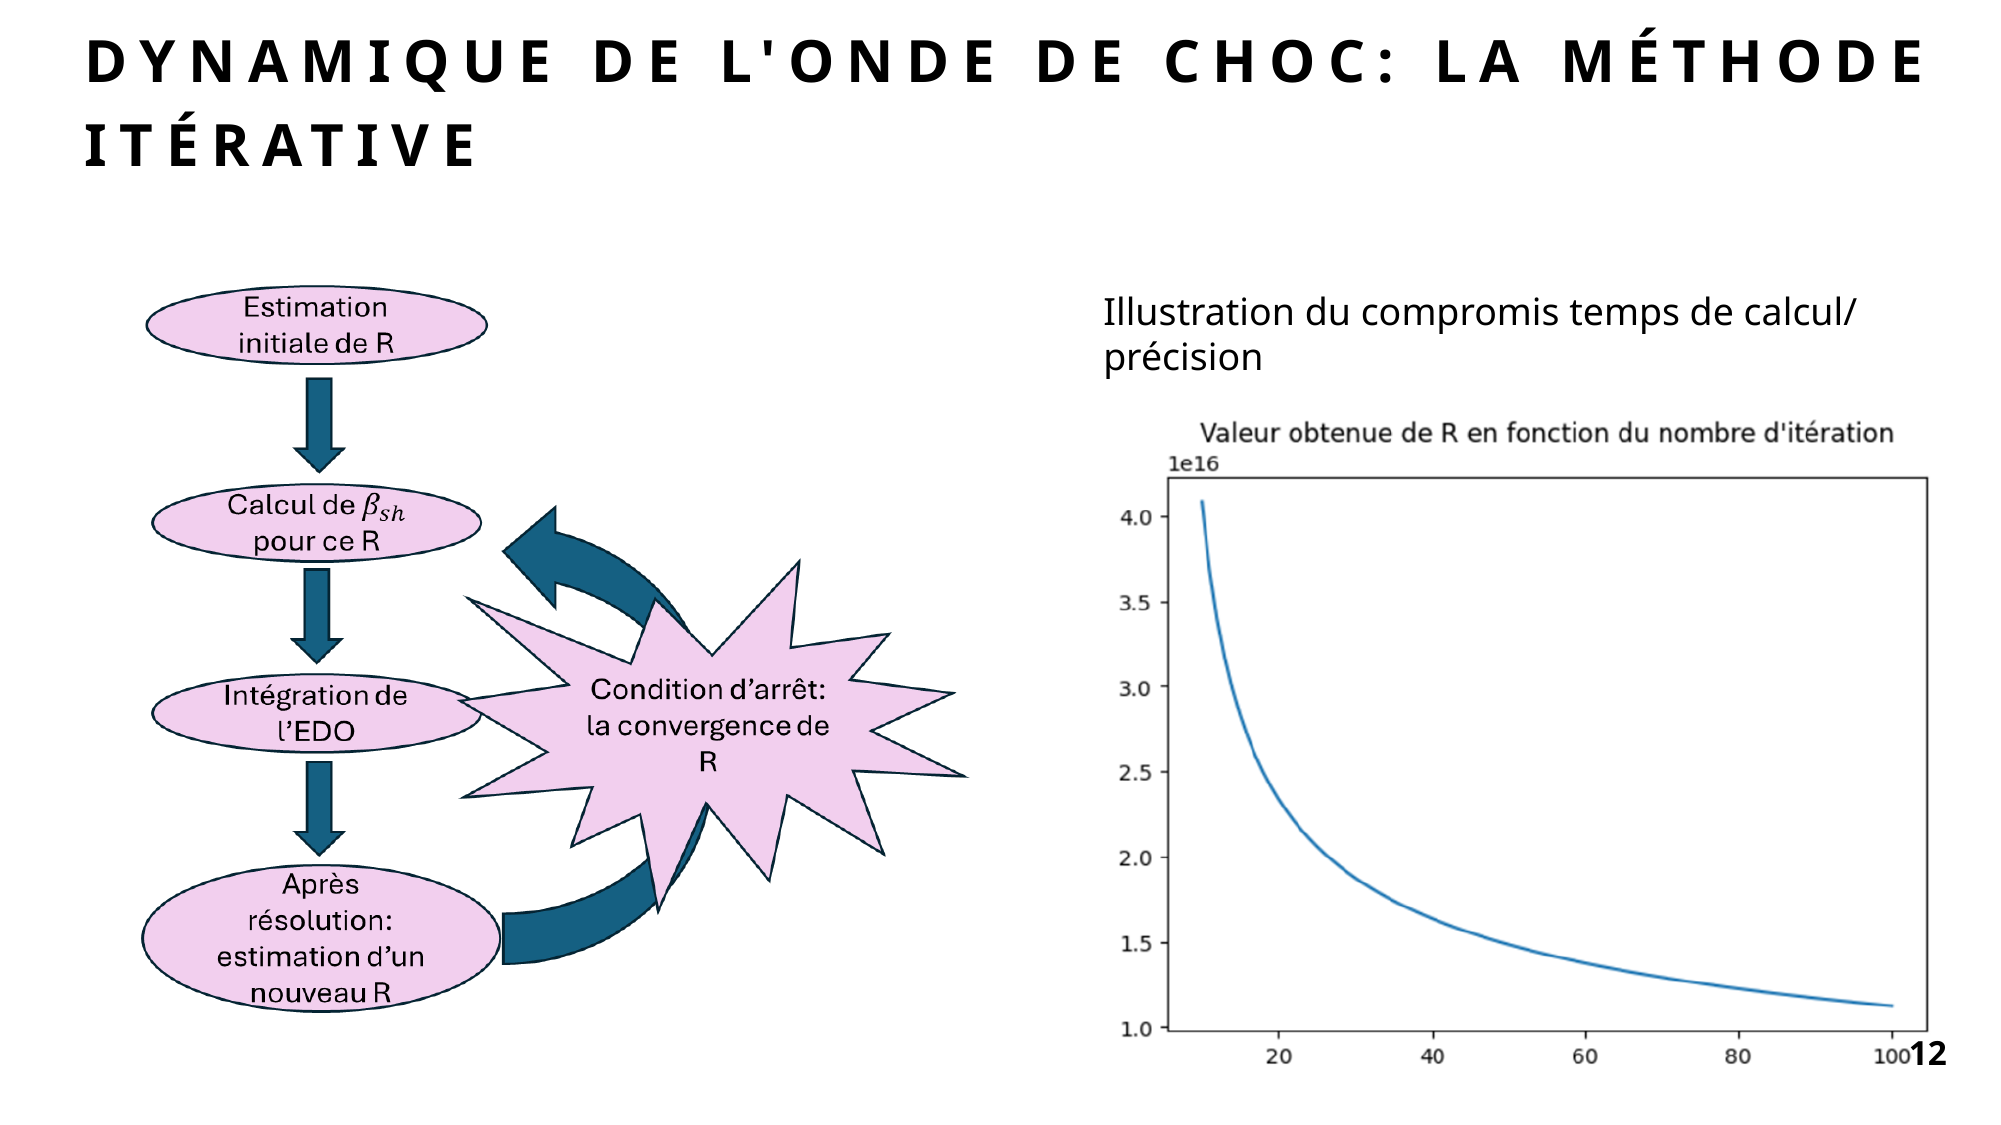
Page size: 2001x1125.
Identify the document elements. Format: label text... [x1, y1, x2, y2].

text_box <numéro> [1876, 1019, 1980, 1090]
picture [1114, 412, 1991, 1081]
picture [141, 278, 970, 1030]
text_box Illustration du compromis temps de calcul/ précision [1088, 280, 1966, 386]
picture [155, 676, 479, 750]
picture [145, 867, 499, 1009]
picture [466, 569, 953, 904]
picture [505, 863, 655, 962]
picture [506, 511, 678, 625]
picture [678, 812, 705, 872]
title Dynamique de l'onde de choc: la méthode itérative [69, 45, 2000, 186]
